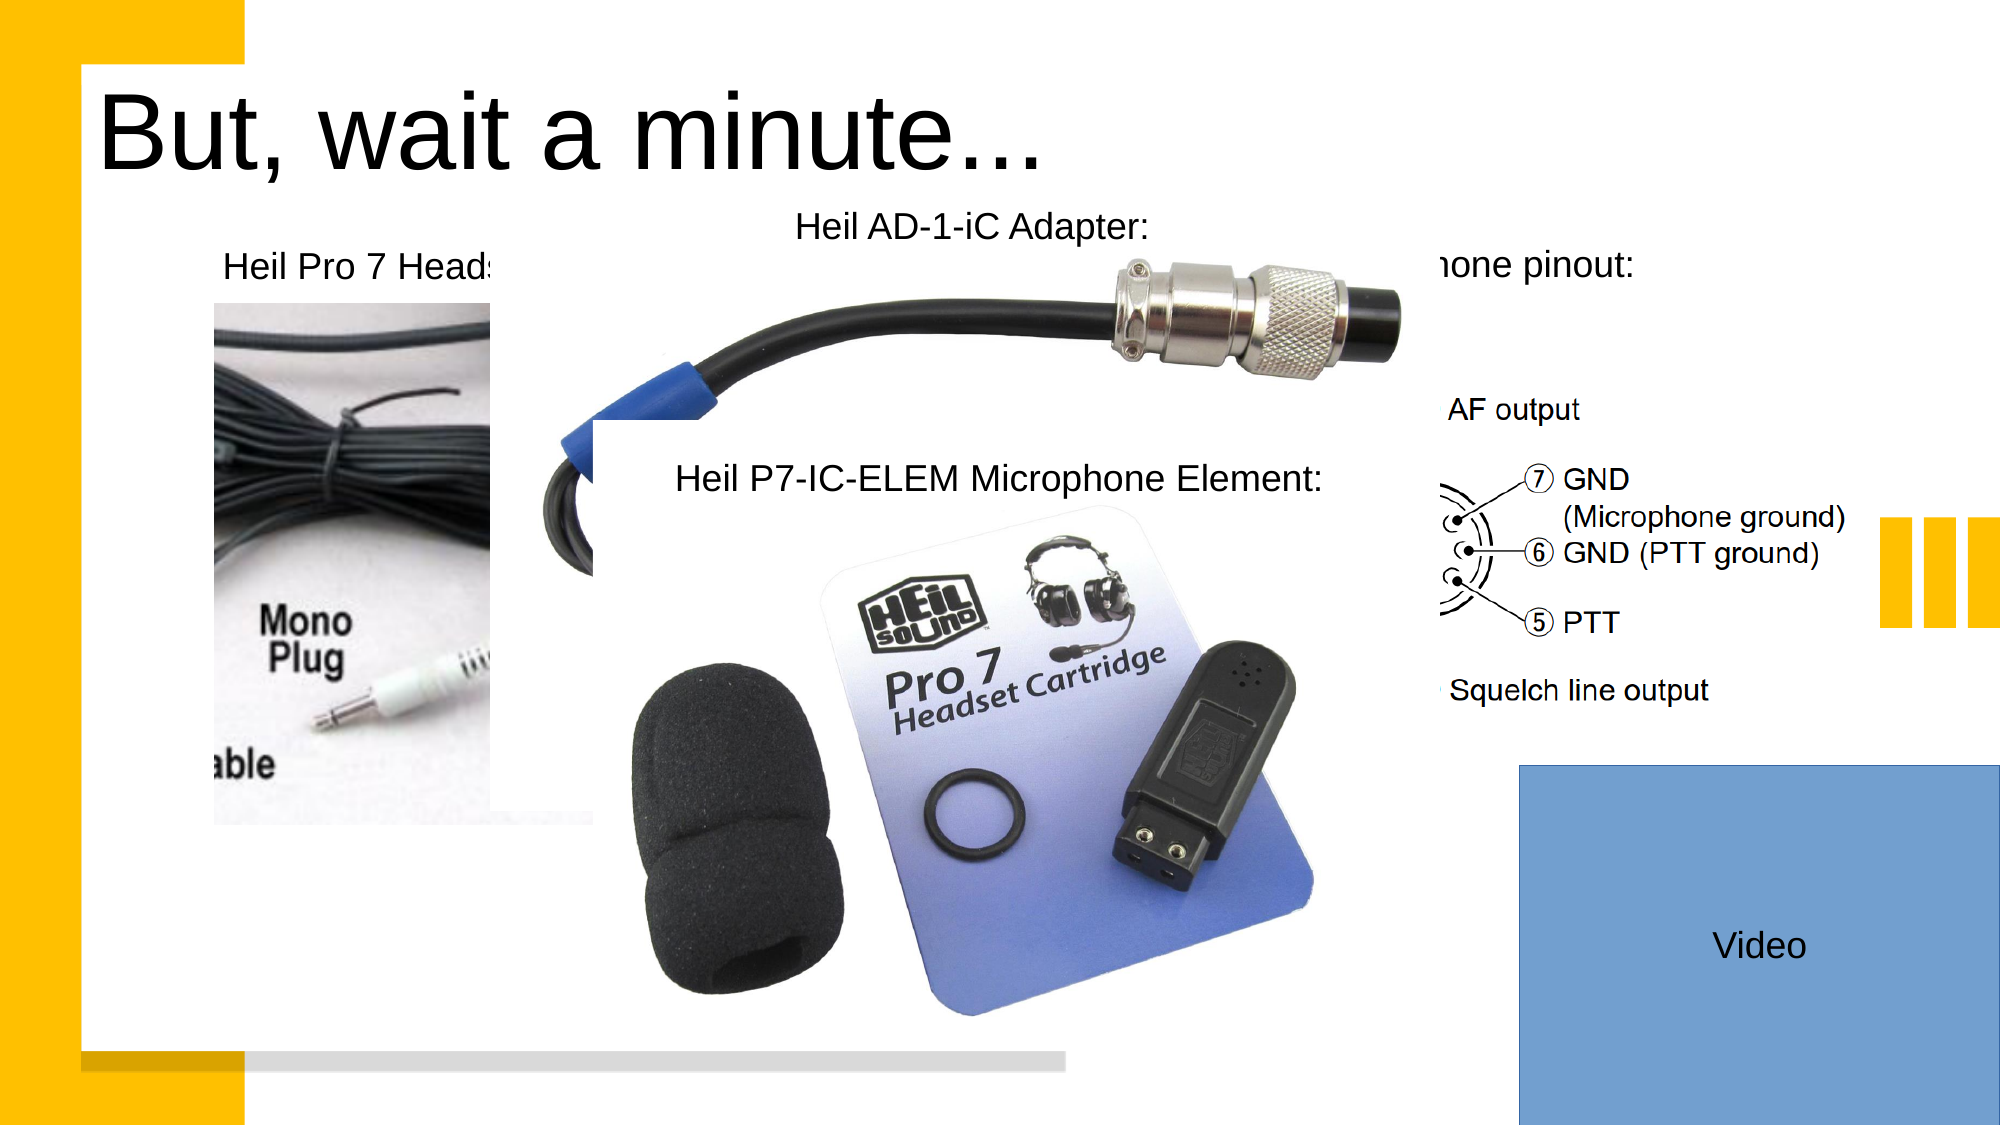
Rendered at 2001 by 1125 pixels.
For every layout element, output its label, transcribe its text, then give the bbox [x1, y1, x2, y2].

text_box Heil P7-IC-ELEM Microphone Element: [660, 450, 1339, 507]
text_box Video [1519, 765, 2000, 1125]
text_box Heil Pro 7 Headset: [207, 238, 563, 296]
picture [214, 240, 1866, 1021]
text_box Heil AD-1-iC Adapter: [780, 198, 1165, 255]
text_box Icom IC-7300 Microphone pinout: [1165, 236, 1651, 294]
text_box [0, 0, 2000, 1125]
text_box But, wait a minute... [81, 64, 1921, 201]
